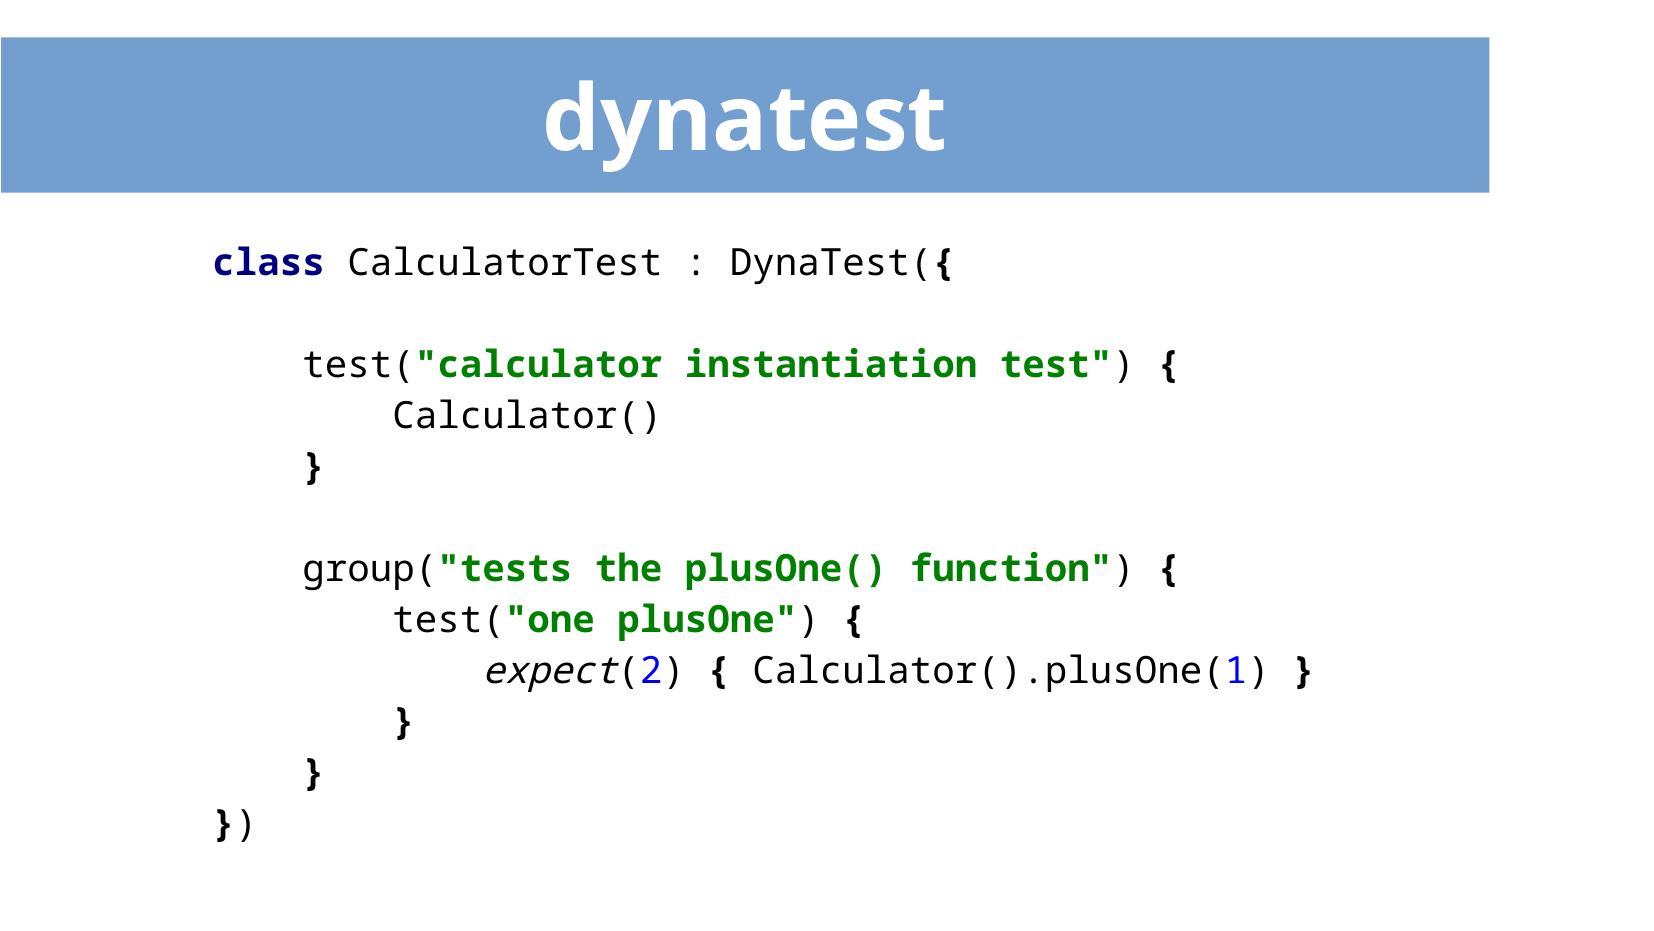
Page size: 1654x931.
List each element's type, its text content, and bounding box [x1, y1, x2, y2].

title dynatest [1, 37, 1490, 193]
list class CalculatorTest : DynaTest({ test("calculator instantiation test") { Calculator() } group("tests the plusOne() function") { test("one plusOne") { expect(2) { Calculator().plusOne(1) } } } }) [212, 235, 1480, 871]
